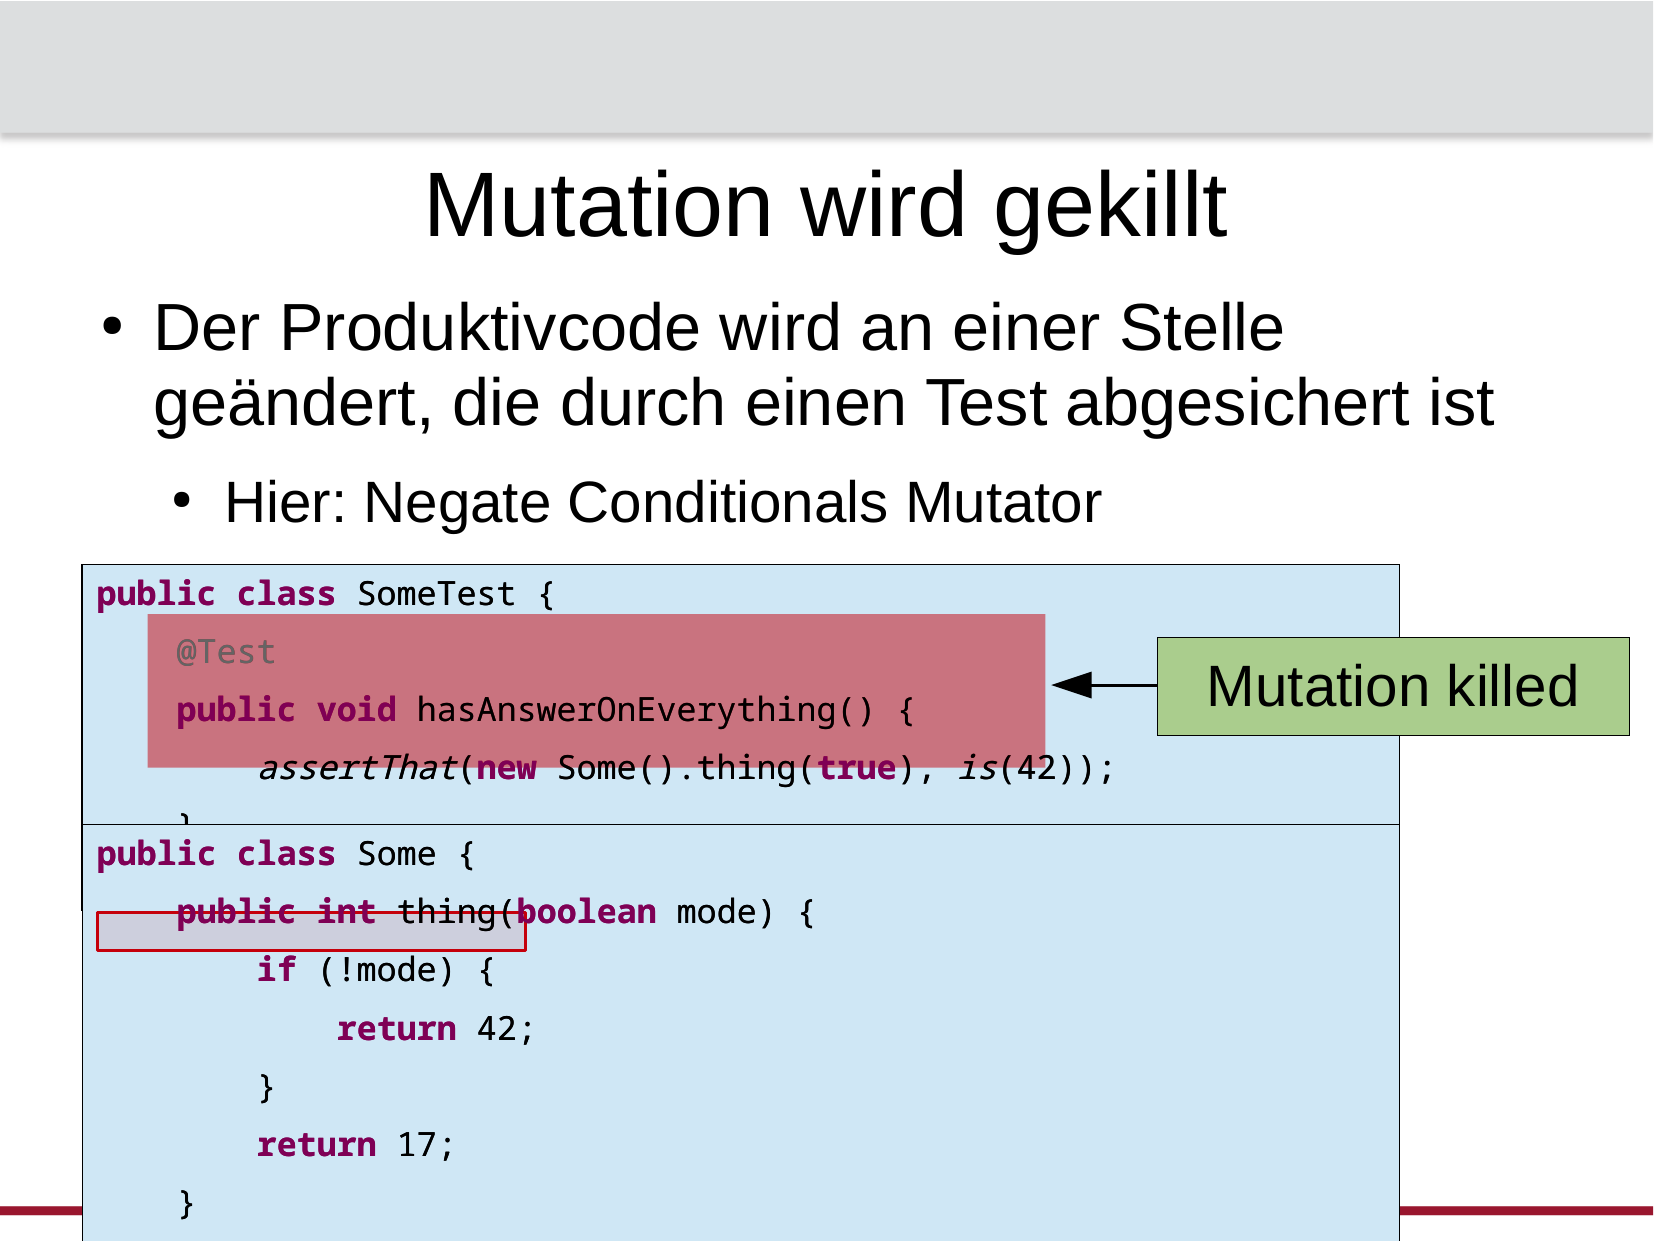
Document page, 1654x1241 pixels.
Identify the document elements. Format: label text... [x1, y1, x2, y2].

picture [0, 1, 1654, 1237]
title Mutation wird gekillt [82, 147, 1571, 257]
list Der Produktivcode wird an einer Stelle geändert, die durch einen Test abgesichert ist Hier: Negate Conditionals Mutator [82, 290, 1571, 544]
text_box public class Some { public int thing(boolean mode) { if (!mode) { return 42; } return 17; } } [82, 824, 1400, 1241]
text_box Mutation killed [1157, 637, 1630, 736]
text_box public class SomeTest { @Test public void hasAnswerOnEverything() { assertThat(new Some().thing(true), is(42)); } } [81, 564, 1400, 911]
